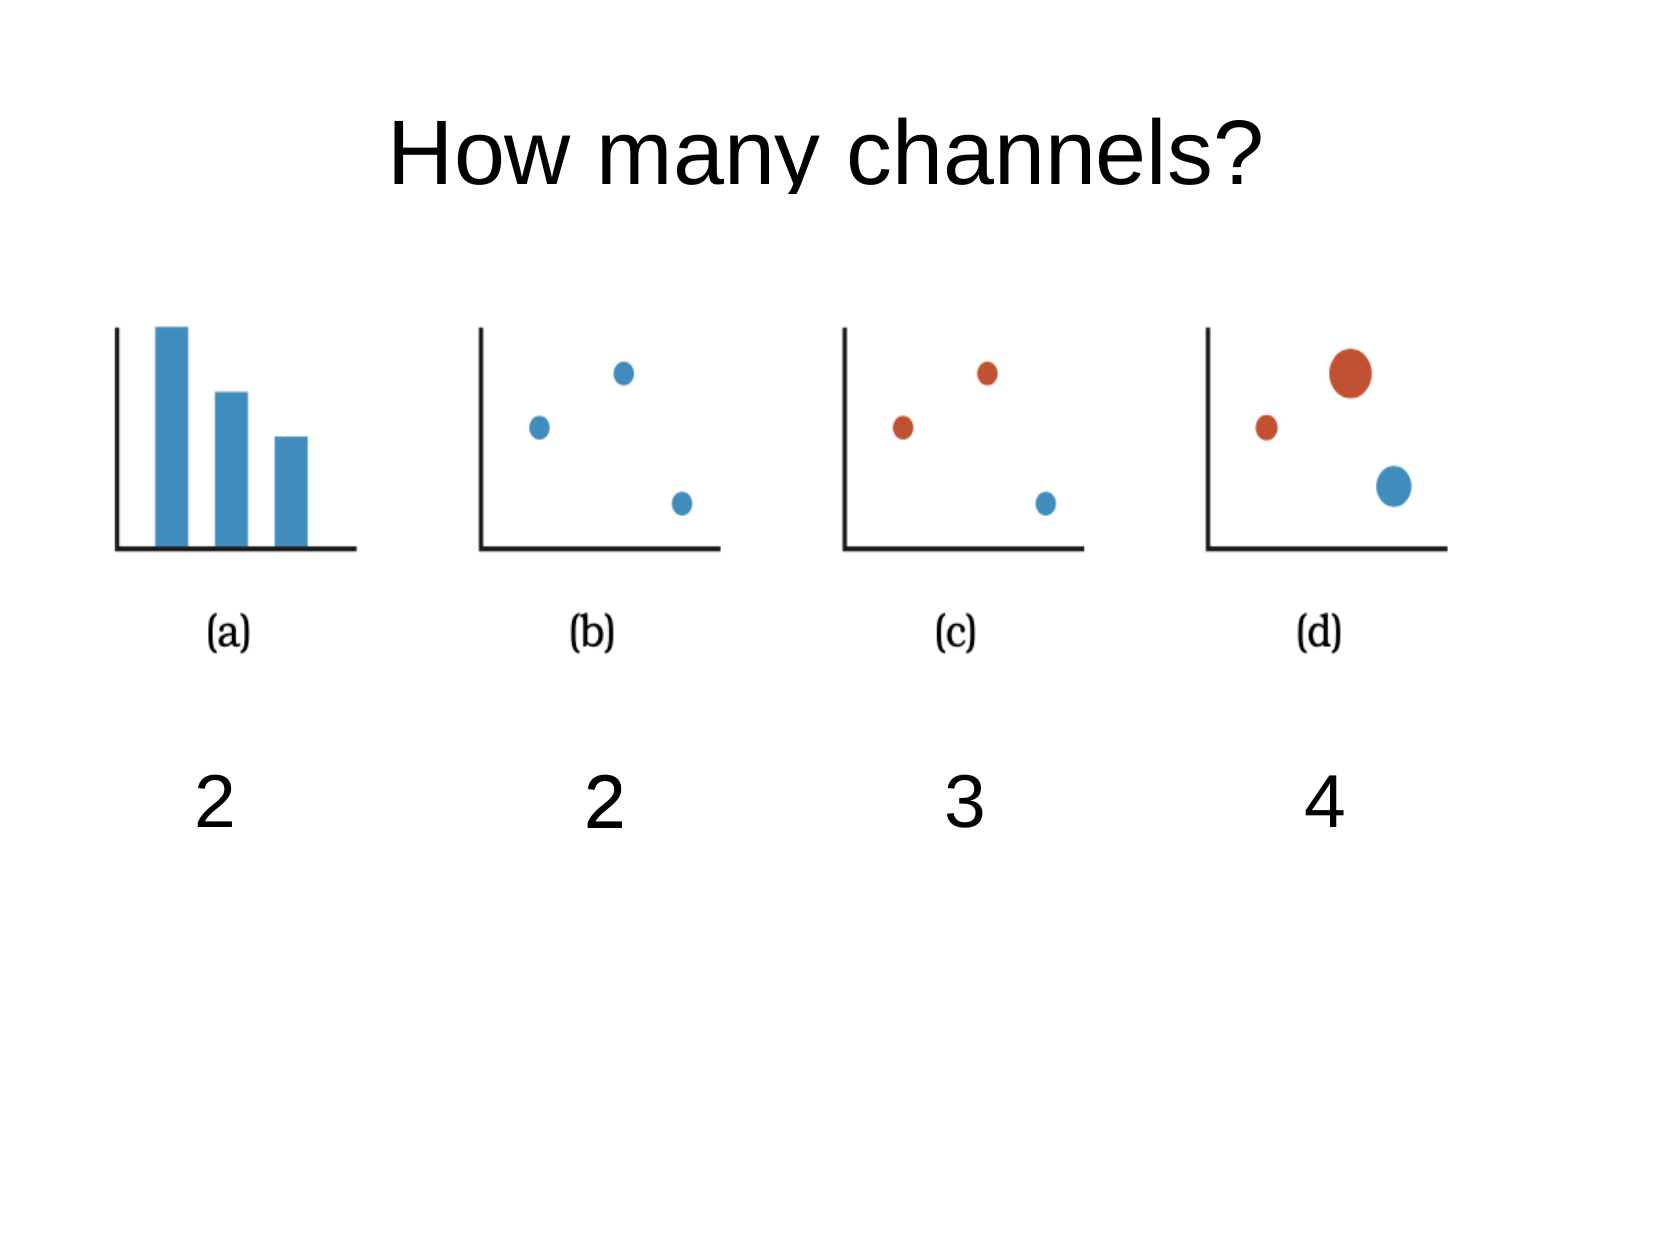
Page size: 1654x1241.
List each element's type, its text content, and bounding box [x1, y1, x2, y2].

text_box 4 [1290, 752, 1396, 856]
title [82, 49, 1571, 257]
text_box 2 [570, 752, 676, 856]
picture [31, 194, 1576, 706]
text_box 2 [180, 752, 286, 856]
text_box 3 [930, 752, 1036, 856]
